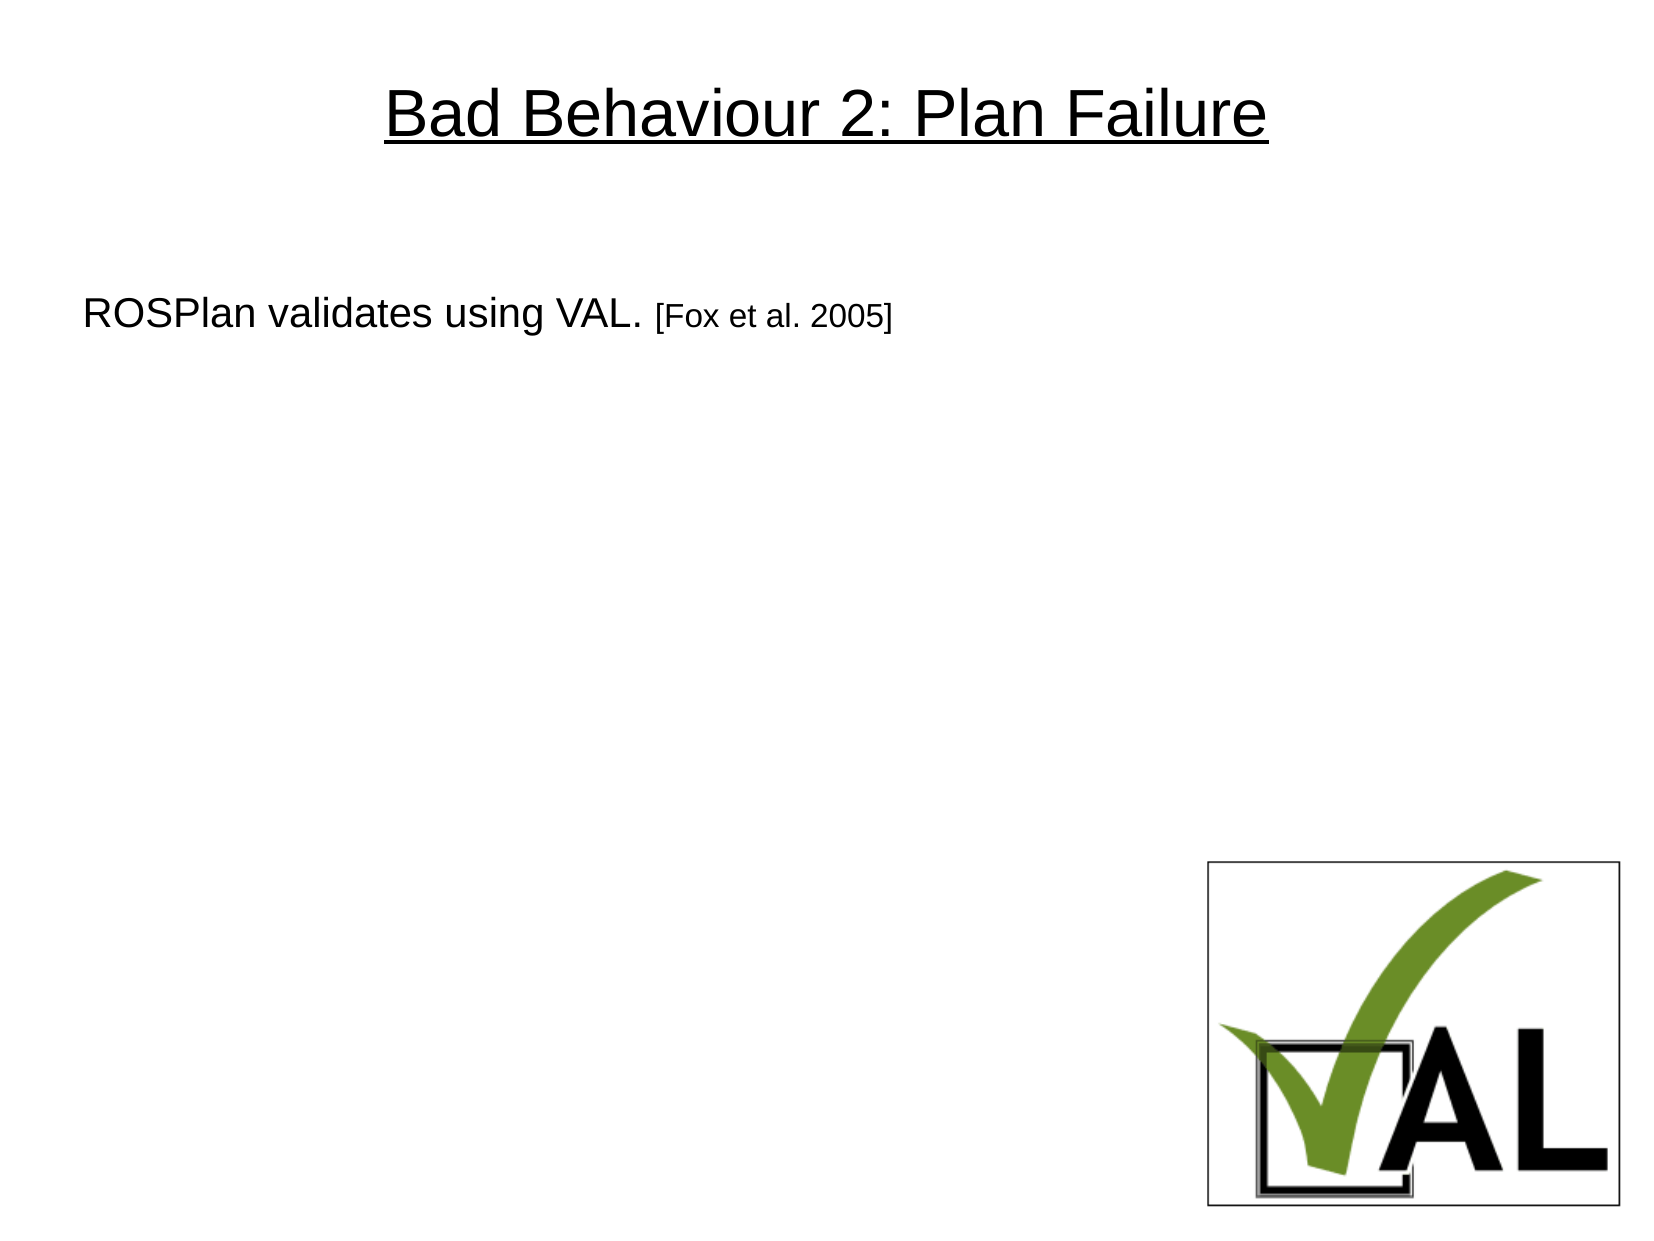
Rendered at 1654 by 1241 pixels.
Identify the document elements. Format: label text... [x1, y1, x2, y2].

subtitle ROSPlan validates using VAL. [Fox et al. 2005] [82, 290, 1536, 1010]
title Bad Behaviour 2: Plan Failure [82, 49, 1571, 178]
picture [1206, 860, 1622, 1208]
